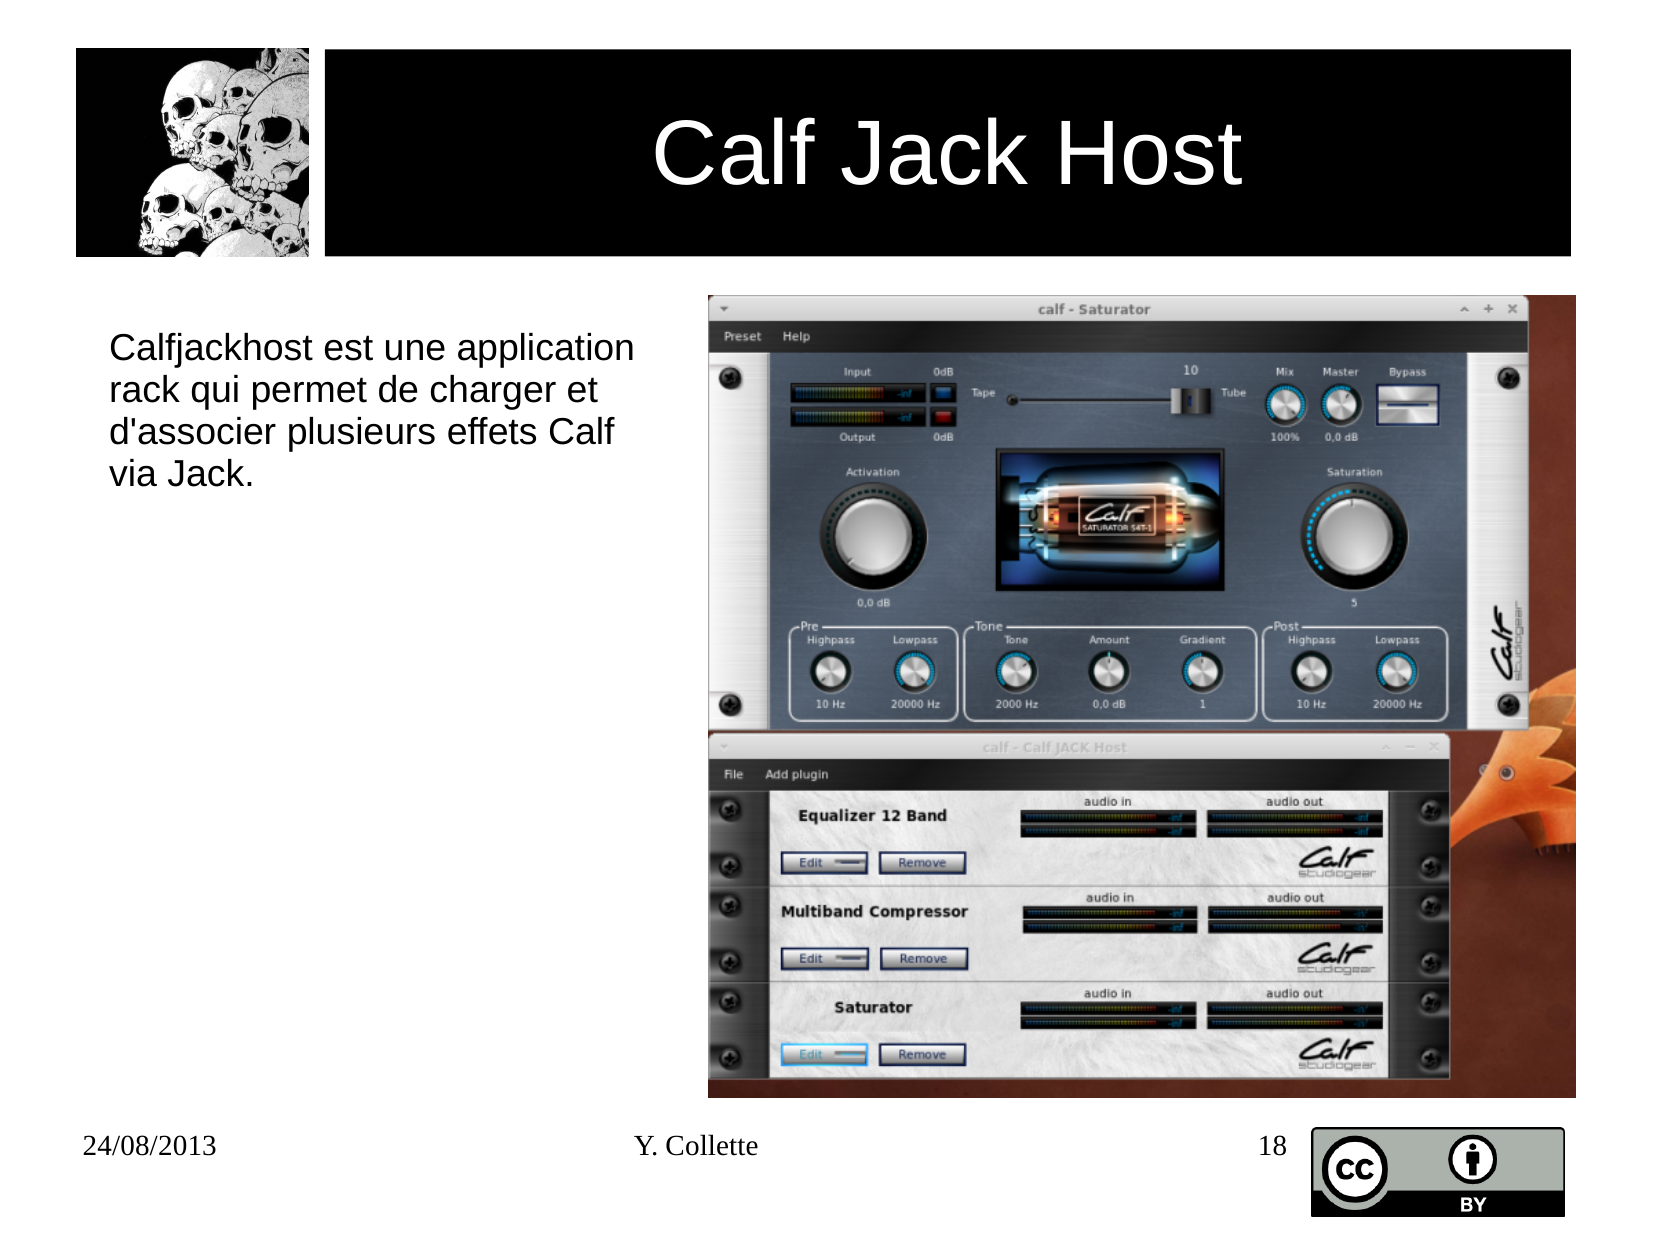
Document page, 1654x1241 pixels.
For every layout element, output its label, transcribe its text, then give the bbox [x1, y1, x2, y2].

text_box Calfjackhost est une application rack qui permet de charger et d'associer plusieurs effets Calf via Jack. [94, 318, 686, 502]
title Calf Jack Host [324, 49, 1571, 257]
picture [708, 295, 1576, 1098]
picture [76, 48, 309, 257]
picture [1311, 1127, 1565, 1217]
